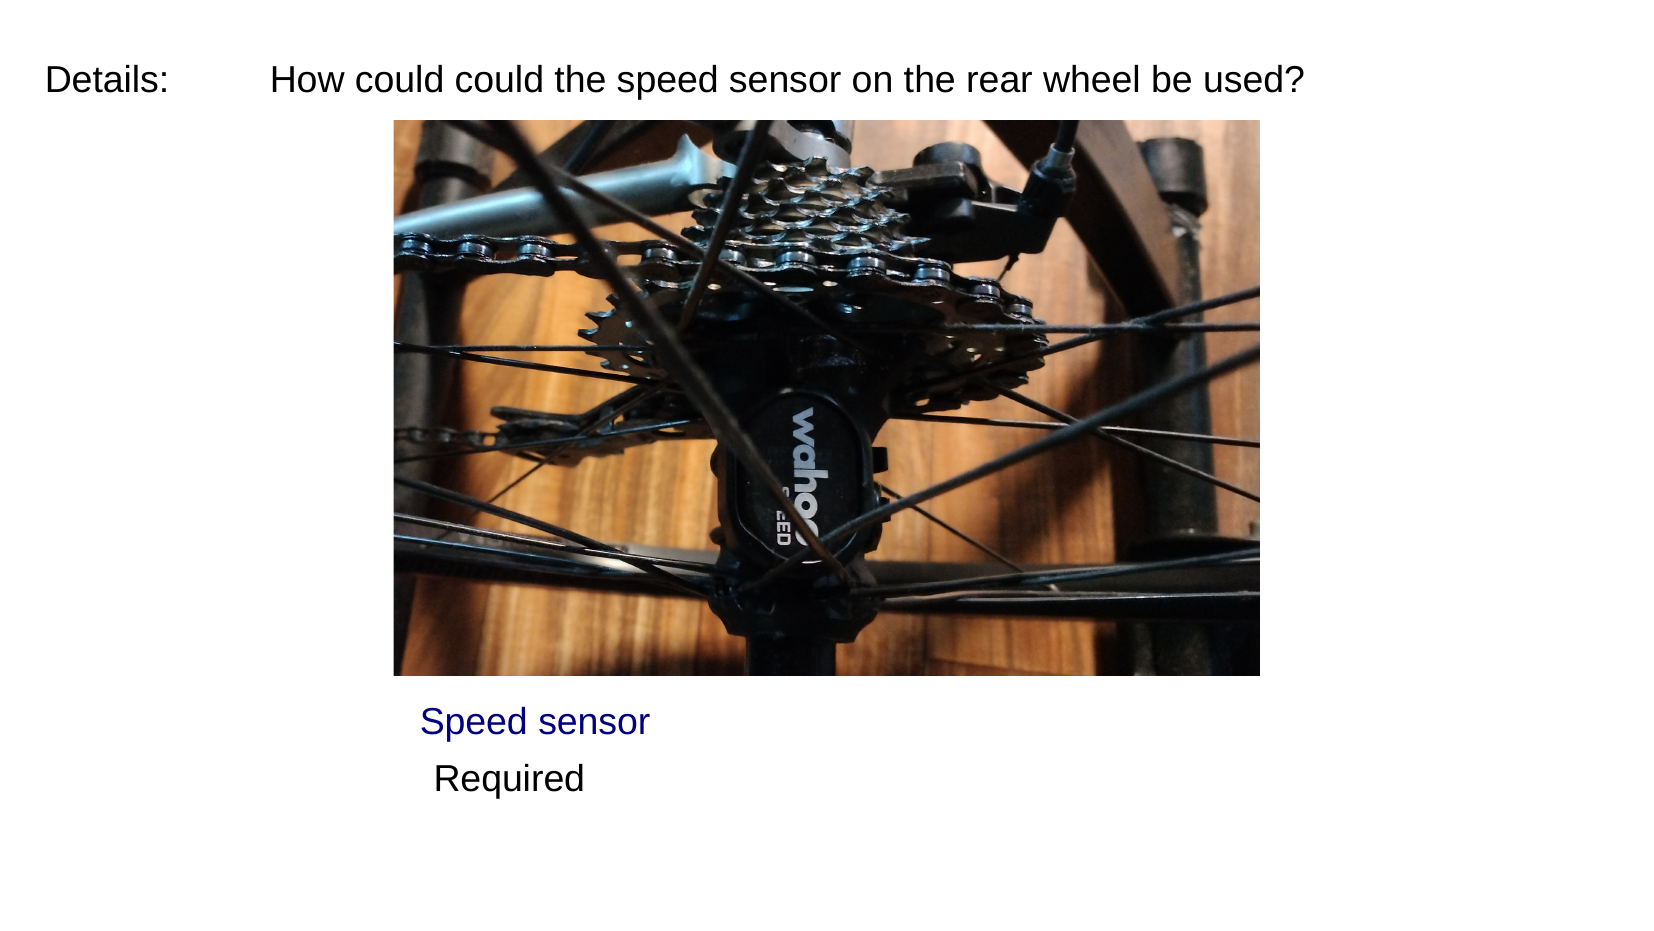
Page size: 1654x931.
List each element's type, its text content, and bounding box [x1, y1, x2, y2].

text_box Speed sensor [405, 693, 1201, 751]
text_box Required [418, 750, 601, 807]
text_box Details: How could could the speed sensor on the rear wheel be used? [30, 51, 1469, 570]
picture [393, 120, 1261, 676]
